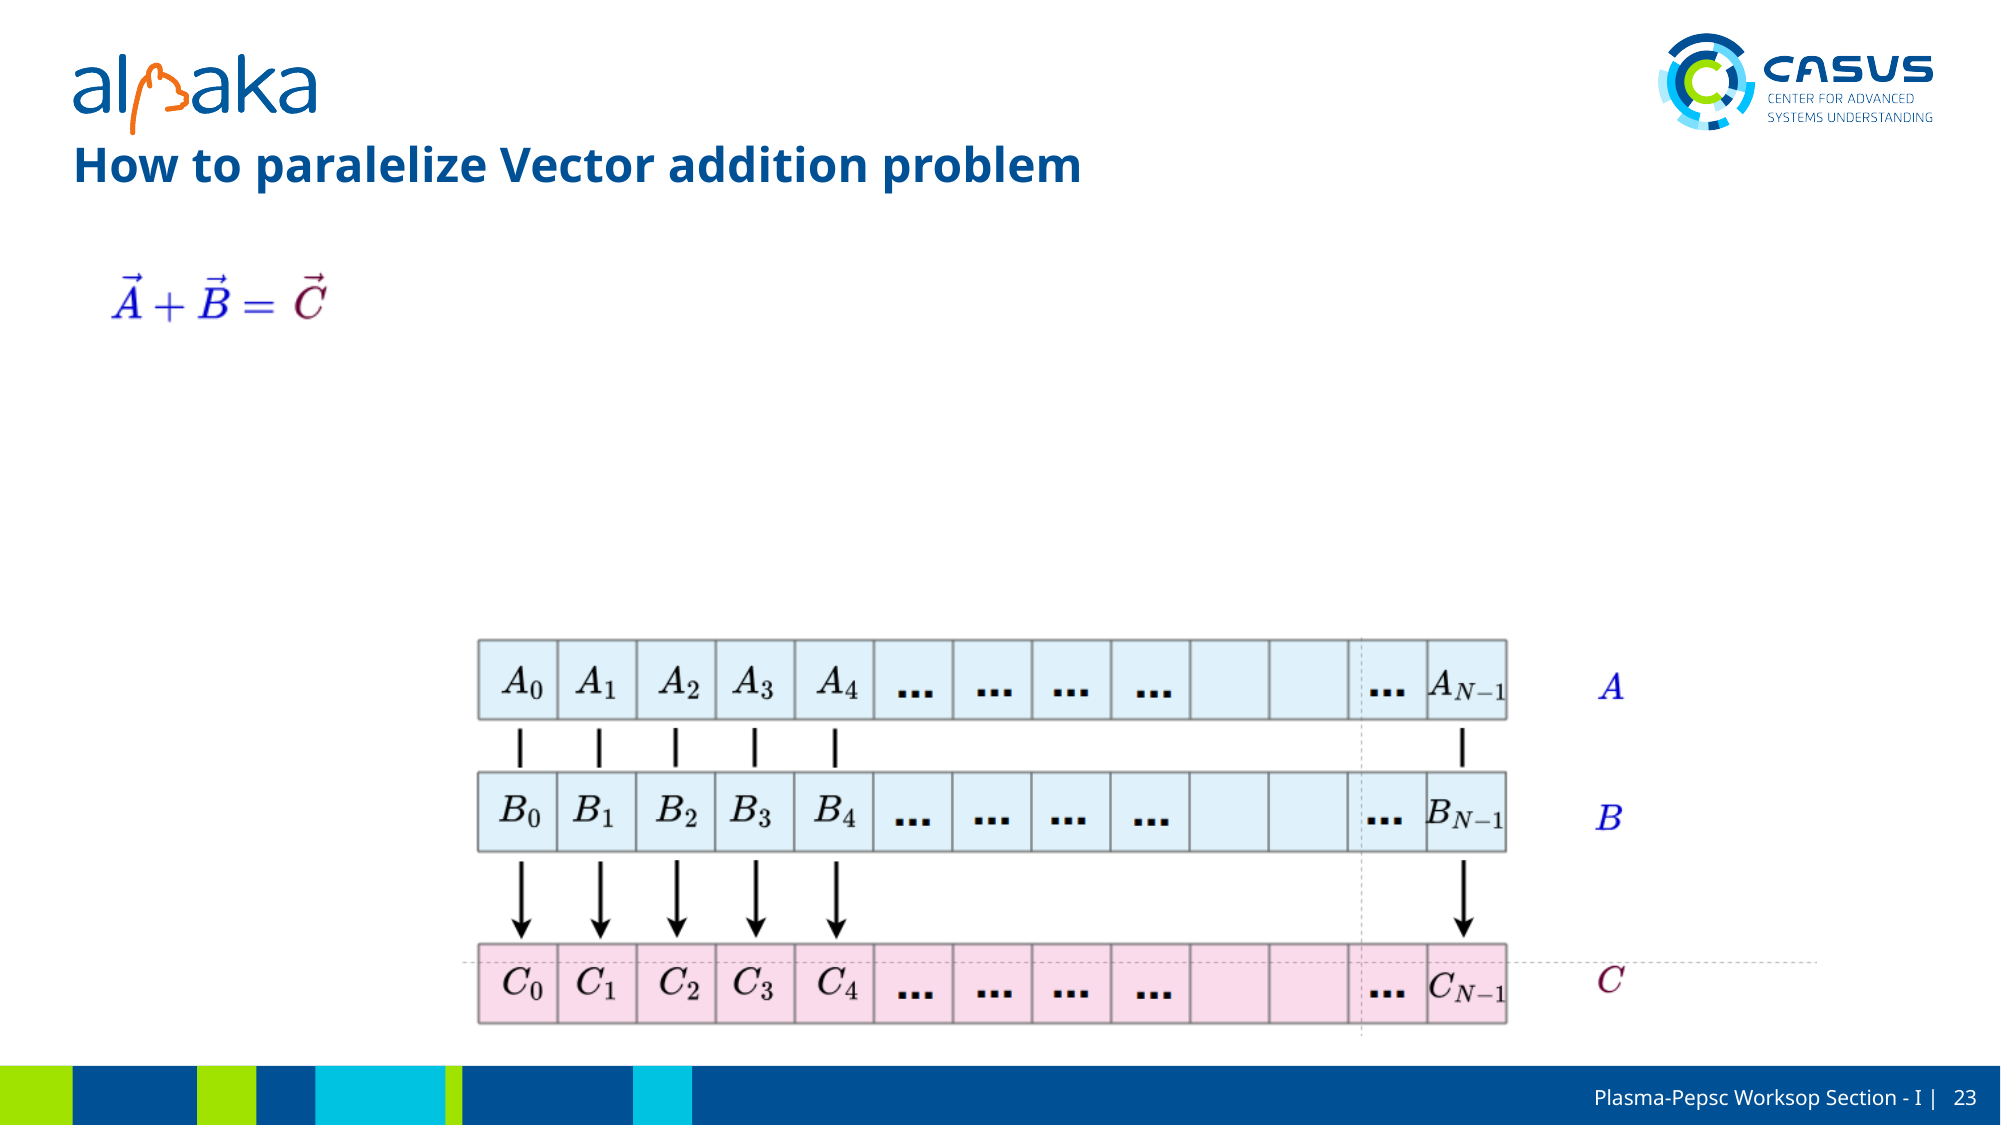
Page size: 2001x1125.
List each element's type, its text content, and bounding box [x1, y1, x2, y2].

picture [74, 231, 375, 348]
picture [1658, 33, 1933, 131]
title How to paralelize Vector addition problem [72, 130, 1620, 199]
picture [72, 53, 317, 136]
picture [461, 637, 1817, 1036]
